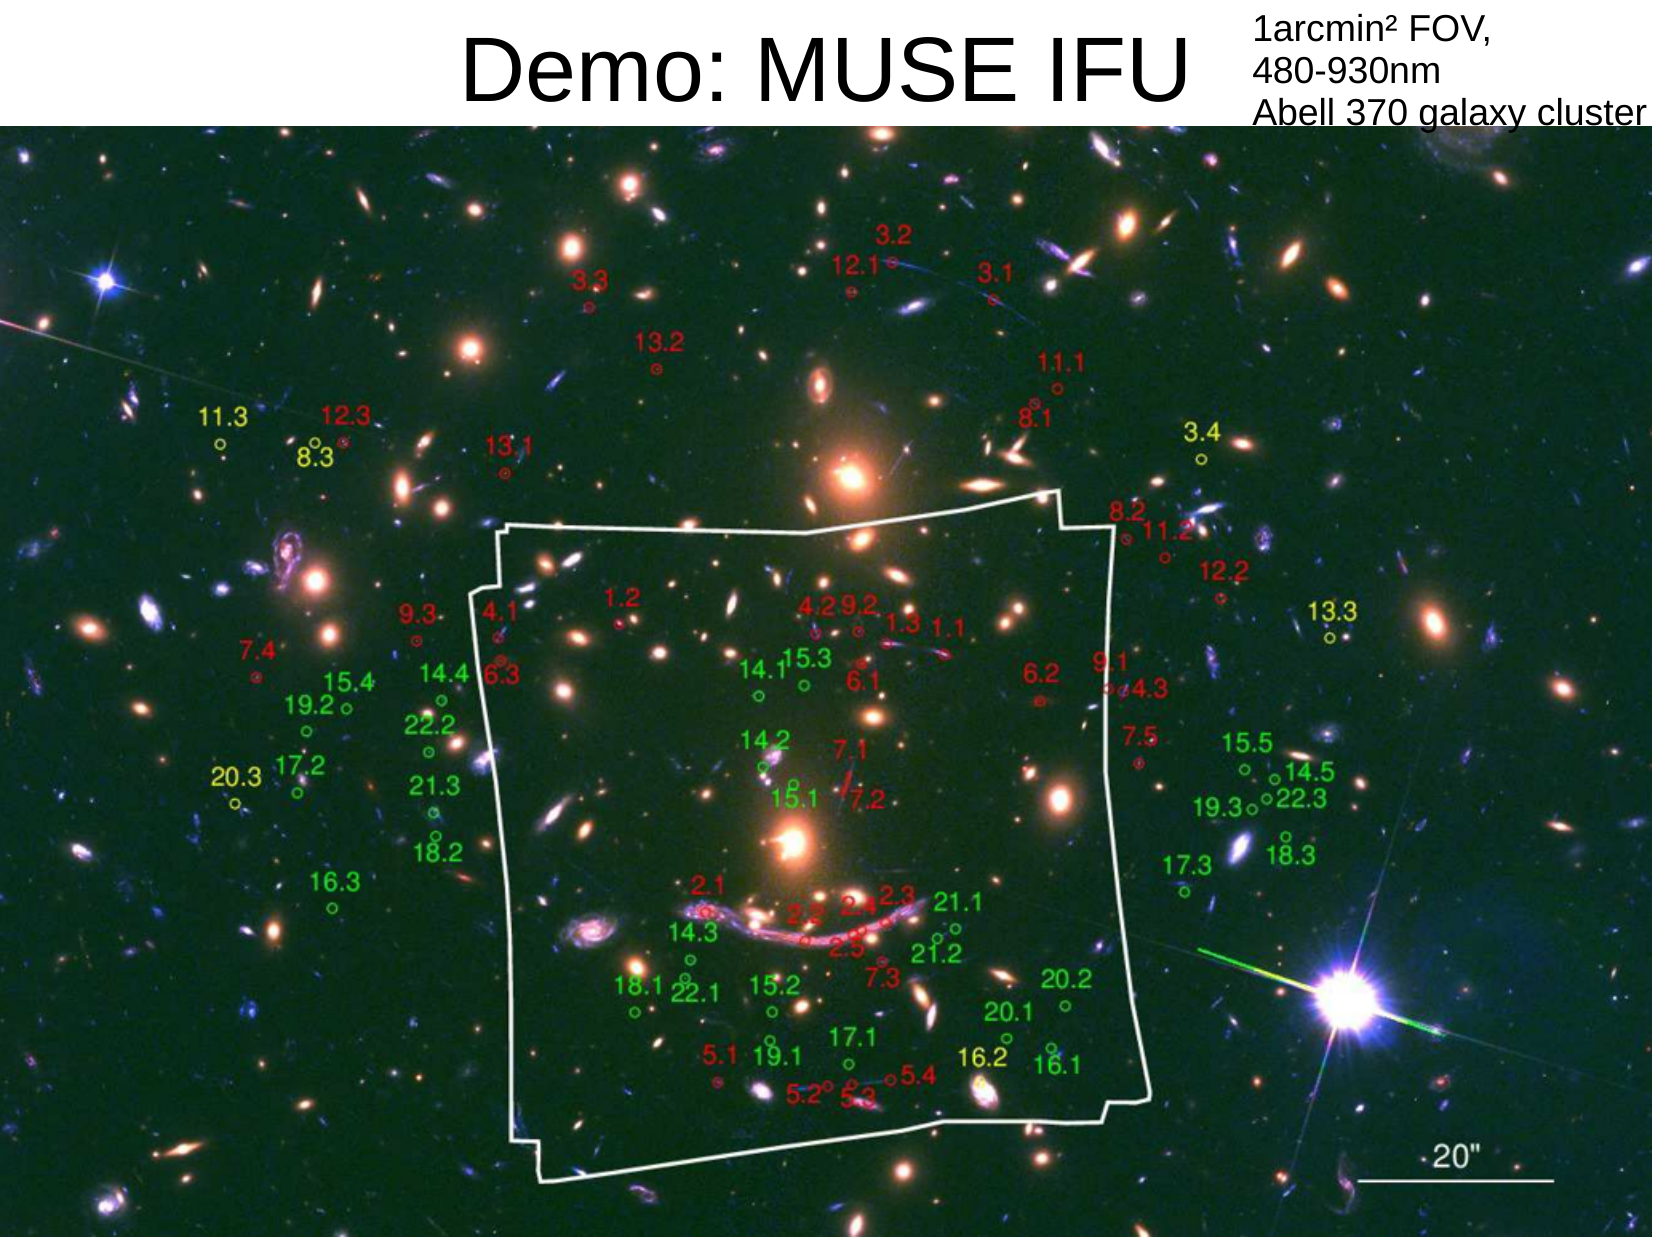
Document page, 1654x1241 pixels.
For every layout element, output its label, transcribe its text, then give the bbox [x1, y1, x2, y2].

text_box 1arcmin² FOV, 480-930nm Abell 370 galaxy cluster [1237, 0, 1654, 183]
title Demo: MUSE IFU [82, 0, 1237, 174]
picture [0, 126, 1652, 1237]
